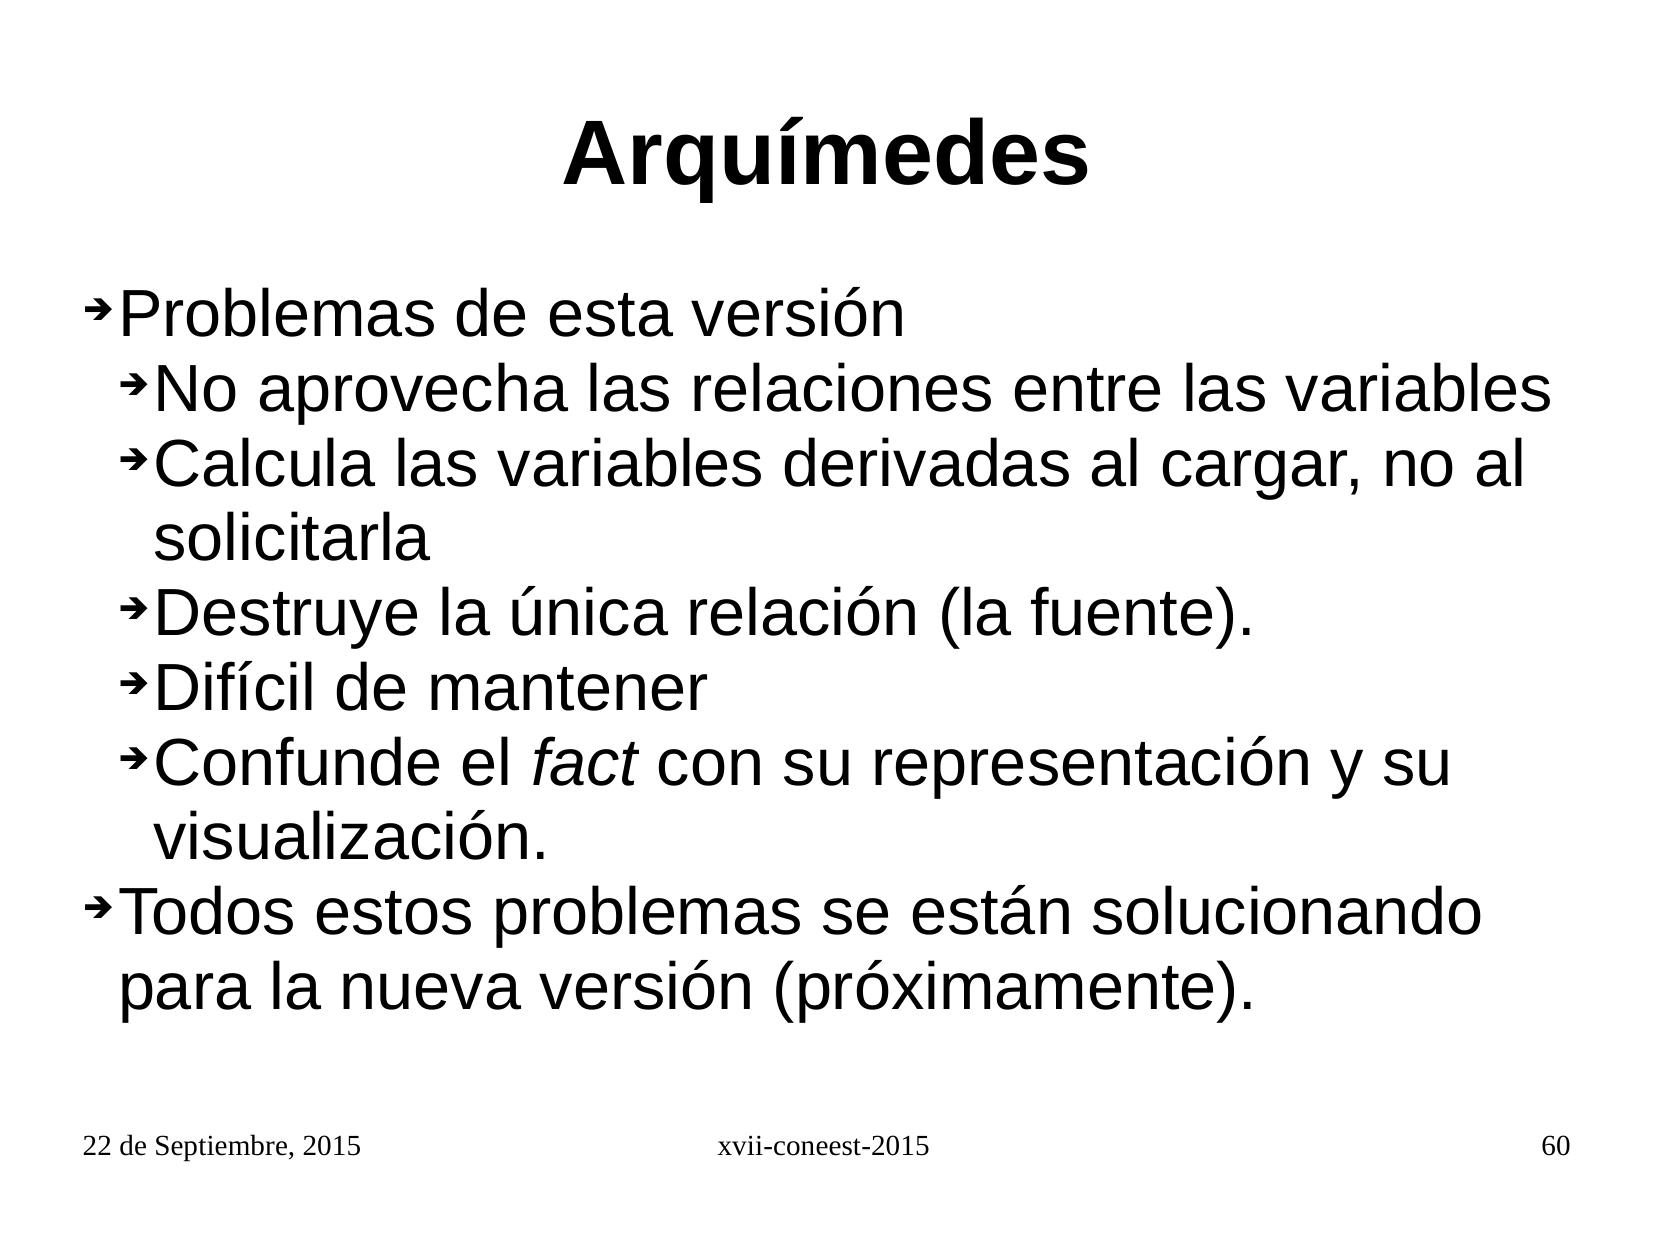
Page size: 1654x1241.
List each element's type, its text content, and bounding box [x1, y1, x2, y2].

title Arquímedes [82, 49, 1571, 257]
subtitle Problemas de esta versión No aprovecha las relaciones entre las variables Calcula las variables derivadas al cargar, no al solicitarla Destruye la única relación (la fuente). Difícil de mantener Confunde el fact con su representación y su visualización. Todos estos problemas se están solucionando para la nueva versión (próximamente). [82, 275, 1571, 1024]
